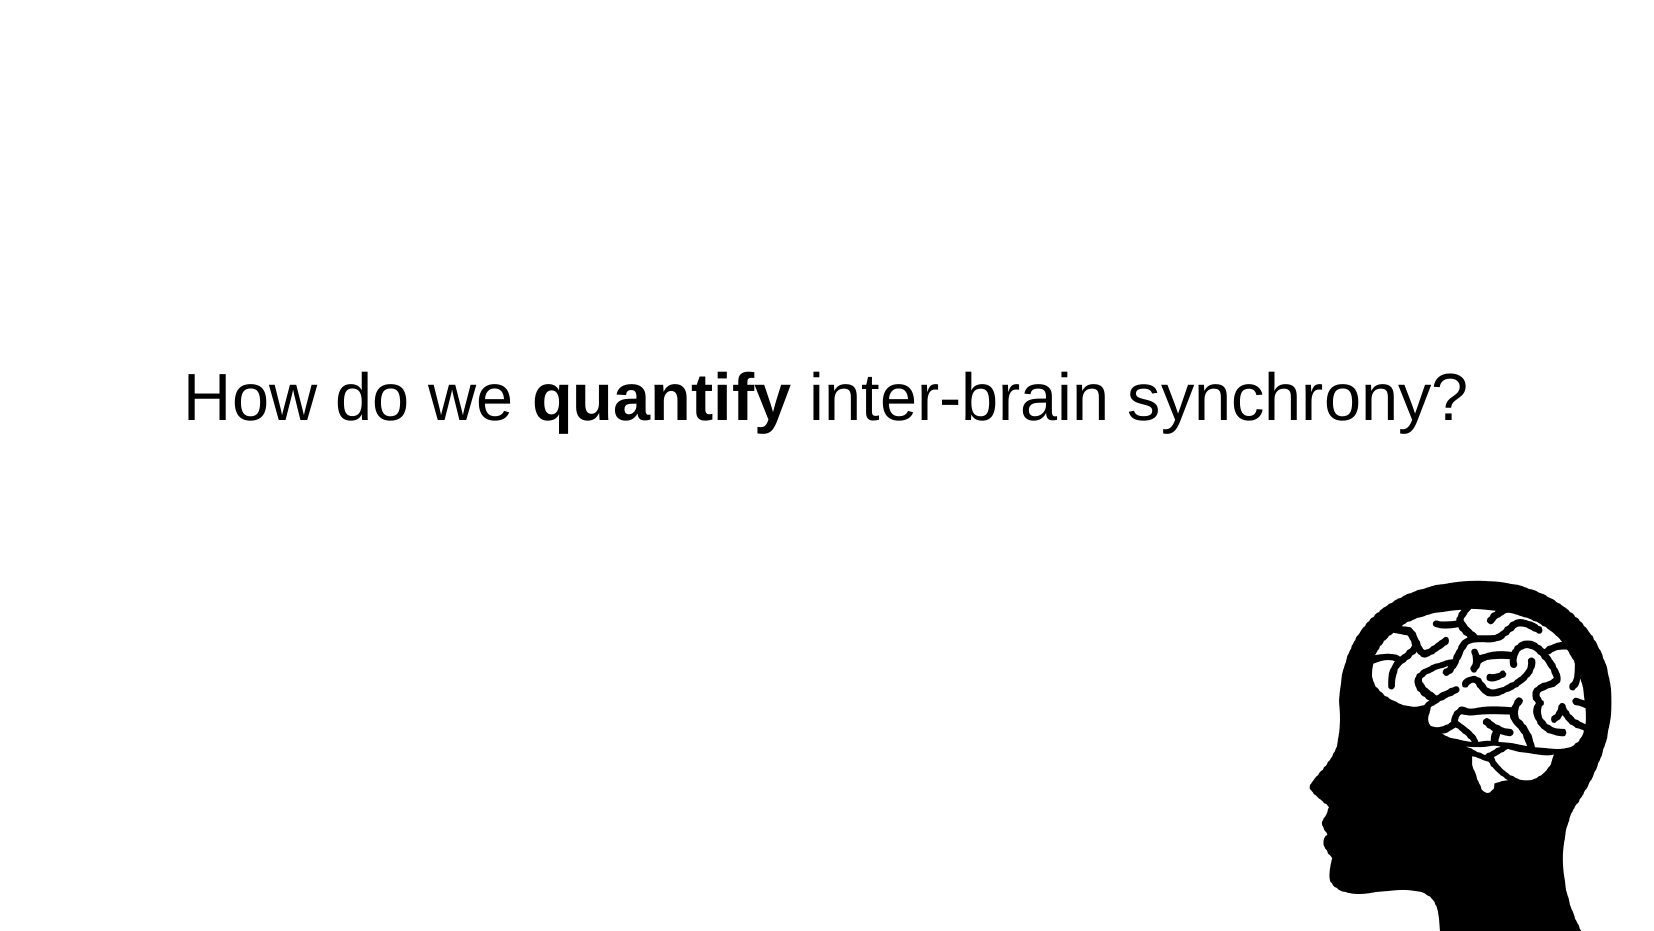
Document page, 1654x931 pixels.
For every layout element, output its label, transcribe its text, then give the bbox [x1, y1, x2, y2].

subtitle How do we quantify inter-brain synchrony? [82, 37, 1571, 757]
picture [1151, 445, 1654, 931]
